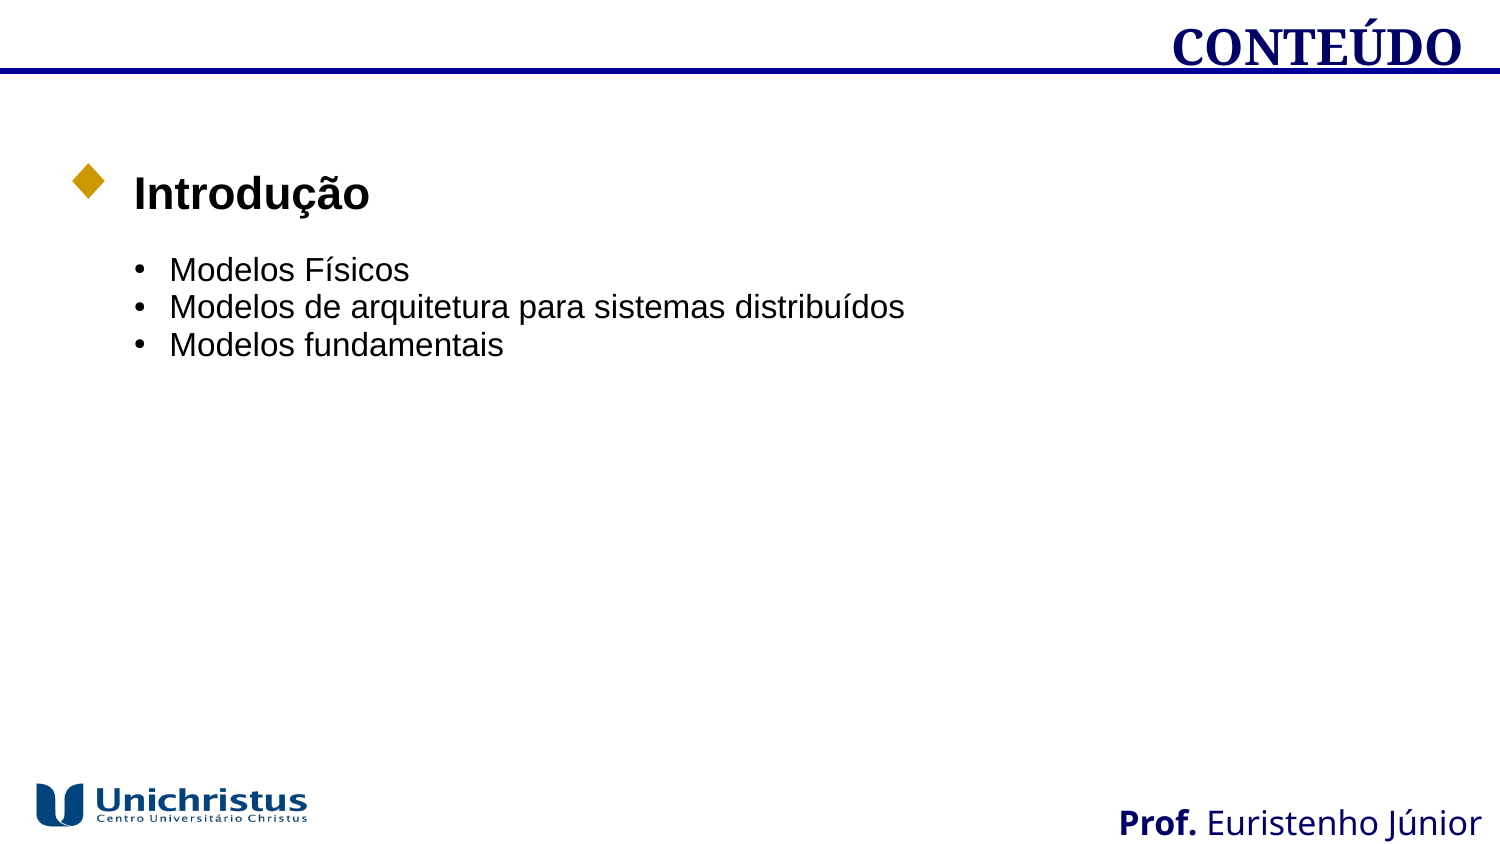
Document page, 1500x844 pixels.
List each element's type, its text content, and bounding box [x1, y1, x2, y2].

text_box Prof. Euristenho Júnior [1103, 791, 1500, 844]
text_box Introdução Modelos Físicos Modelos de arquitetura para sistemas distribuídos Modelos fundamentais [119, 160, 1452, 557]
picture [32, 781, 311, 828]
text_box CONTEÚDO [1156, 74, 1500, 78]
text_box CONTEÚDO [1156, 4, 1500, 68]
text_box [72, 163, 105, 199]
